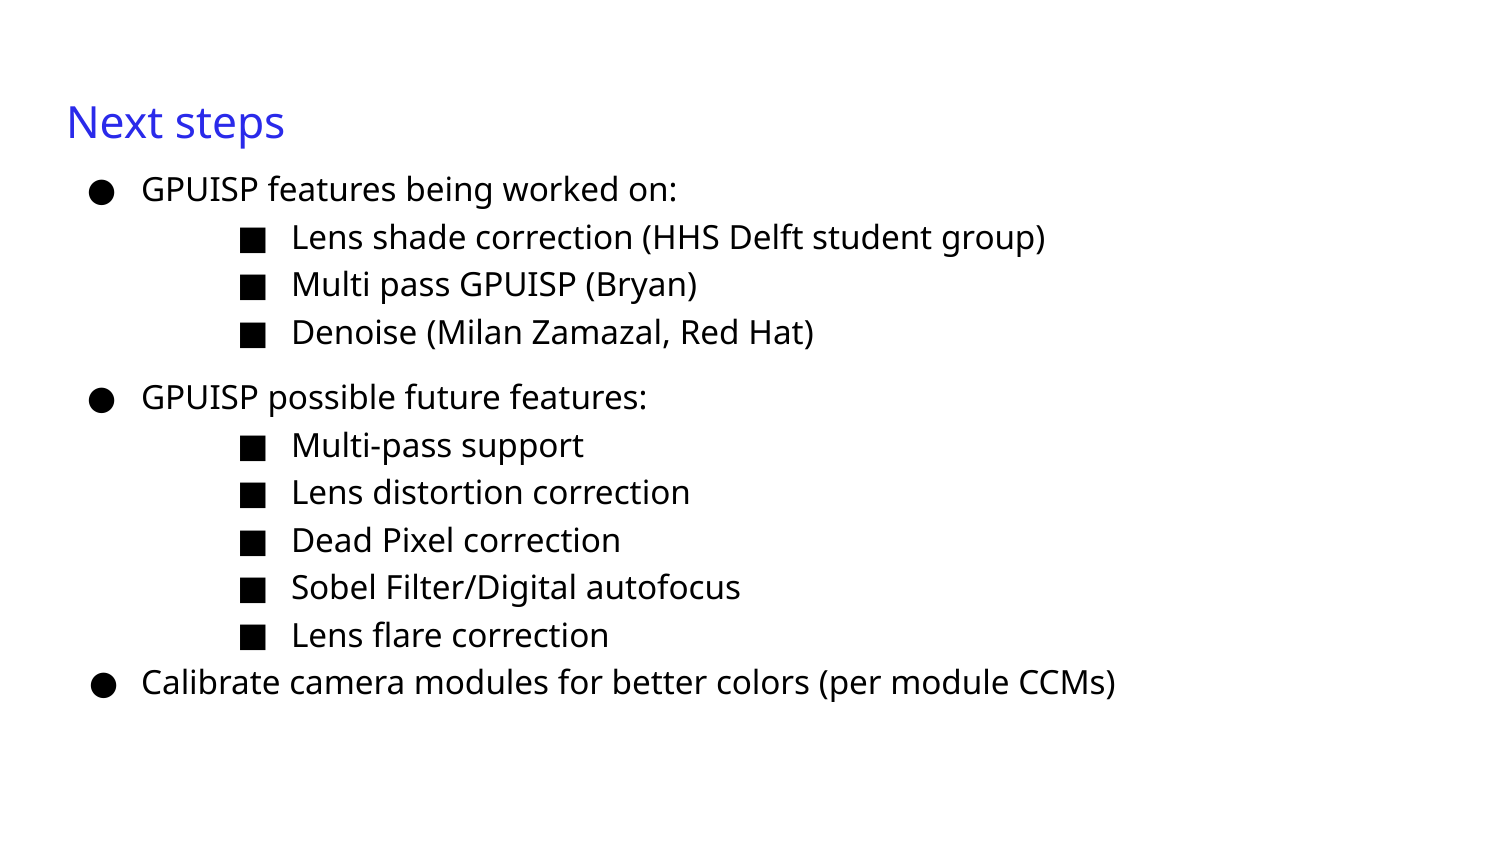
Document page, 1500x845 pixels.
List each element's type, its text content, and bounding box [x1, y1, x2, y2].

list GPUISP features being worked on: Lens shade correction (HHS Delft student group) Multi pass GPUISP (Bryan) Denoise (Milan Zamazal, Red Hat) GPUISP possible future features: Multi-pass support Lens distortion correction Dead Pixel correction Sobel Filter/Digital autofocus Lens flare correction Calibrate camera modules for better colors (per module CCMs) [51, 149, 1449, 734]
title Next steps [51, 73, 1449, 149]
